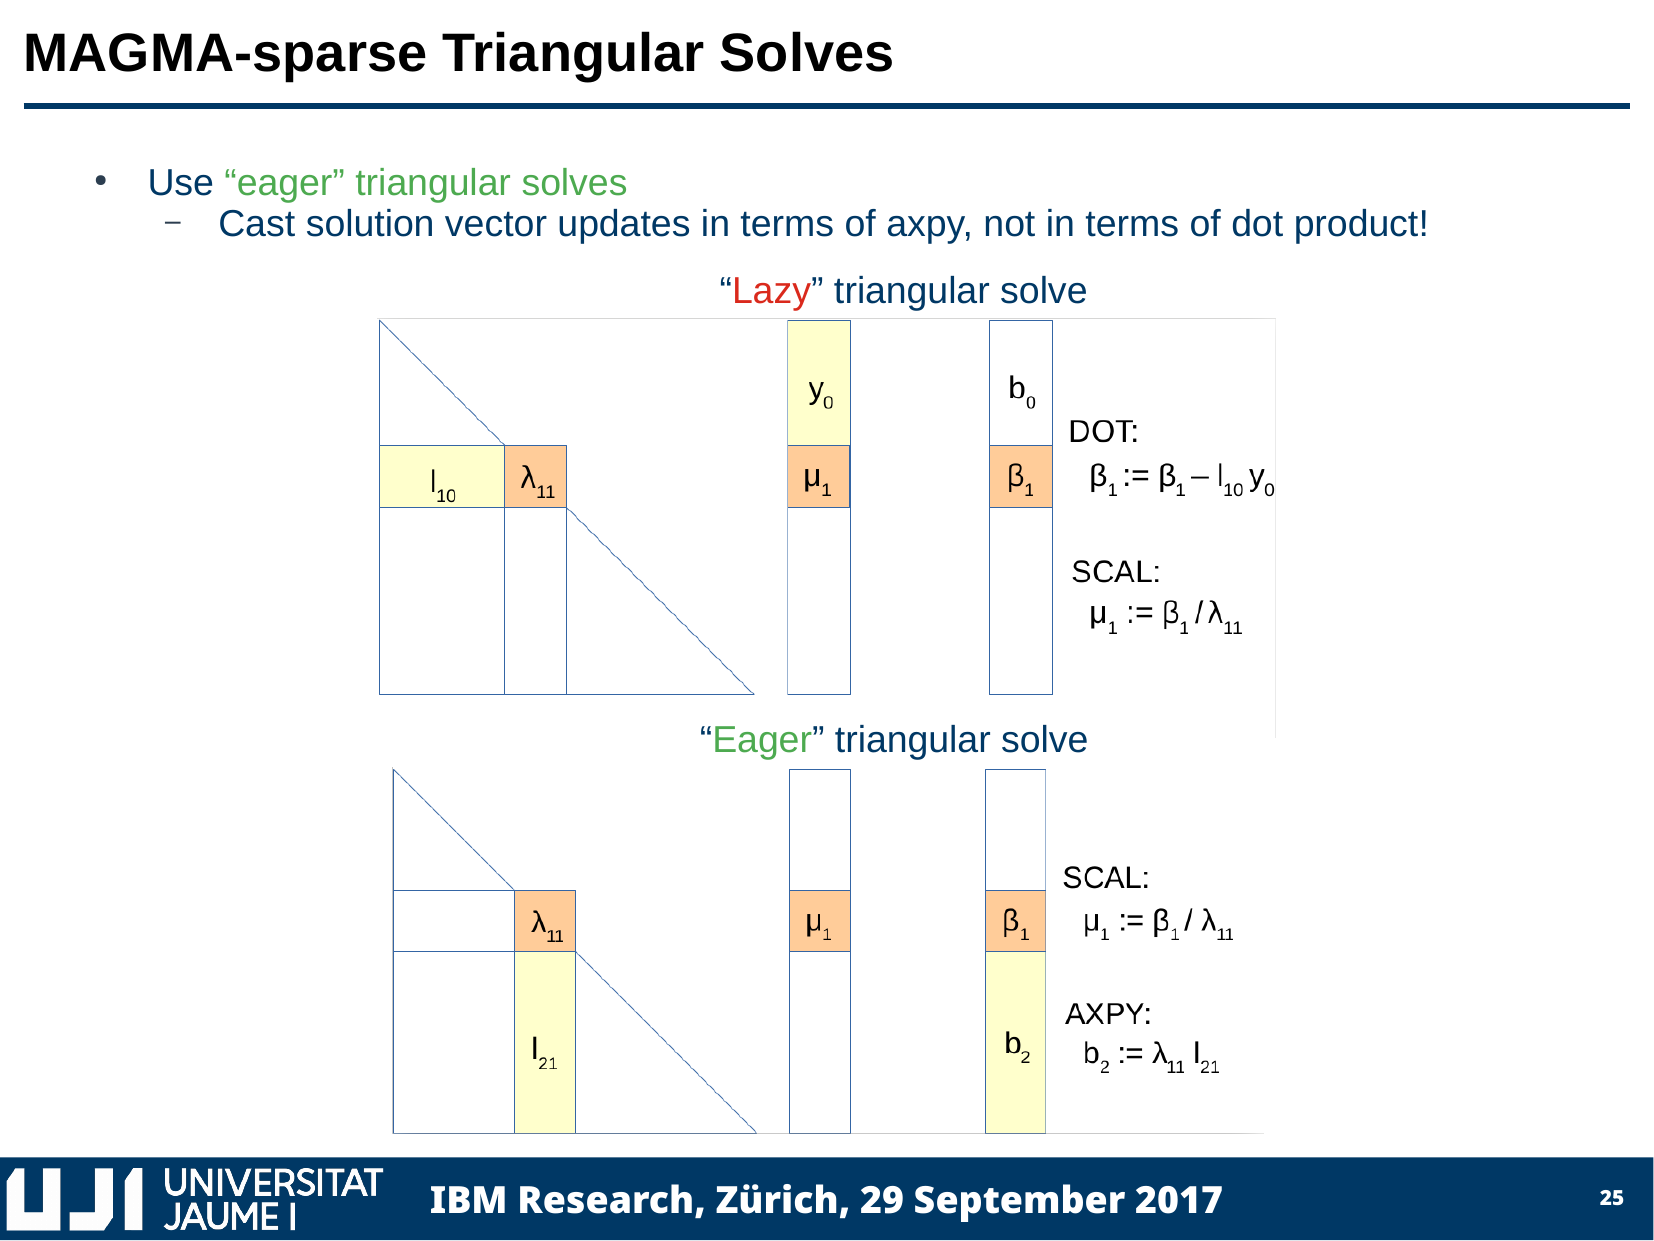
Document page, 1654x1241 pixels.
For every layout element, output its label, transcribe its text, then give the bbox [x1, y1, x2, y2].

text_box “Lazy” triangular solve [704, 262, 1103, 319]
picture [377, 318, 1276, 738]
text_box “Eager” triangular solve [685, 711, 1104, 768]
text_box Use “eager” triangular solves Cast solution vector updates in terms of axpy, not in terms of dot product! [61, 153, 1583, 291]
title MAGMA-sparse Triangular Solves [23, 0, 1630, 107]
picture [0, 1158, 390, 1241]
picture [392, 767, 1264, 1134]
